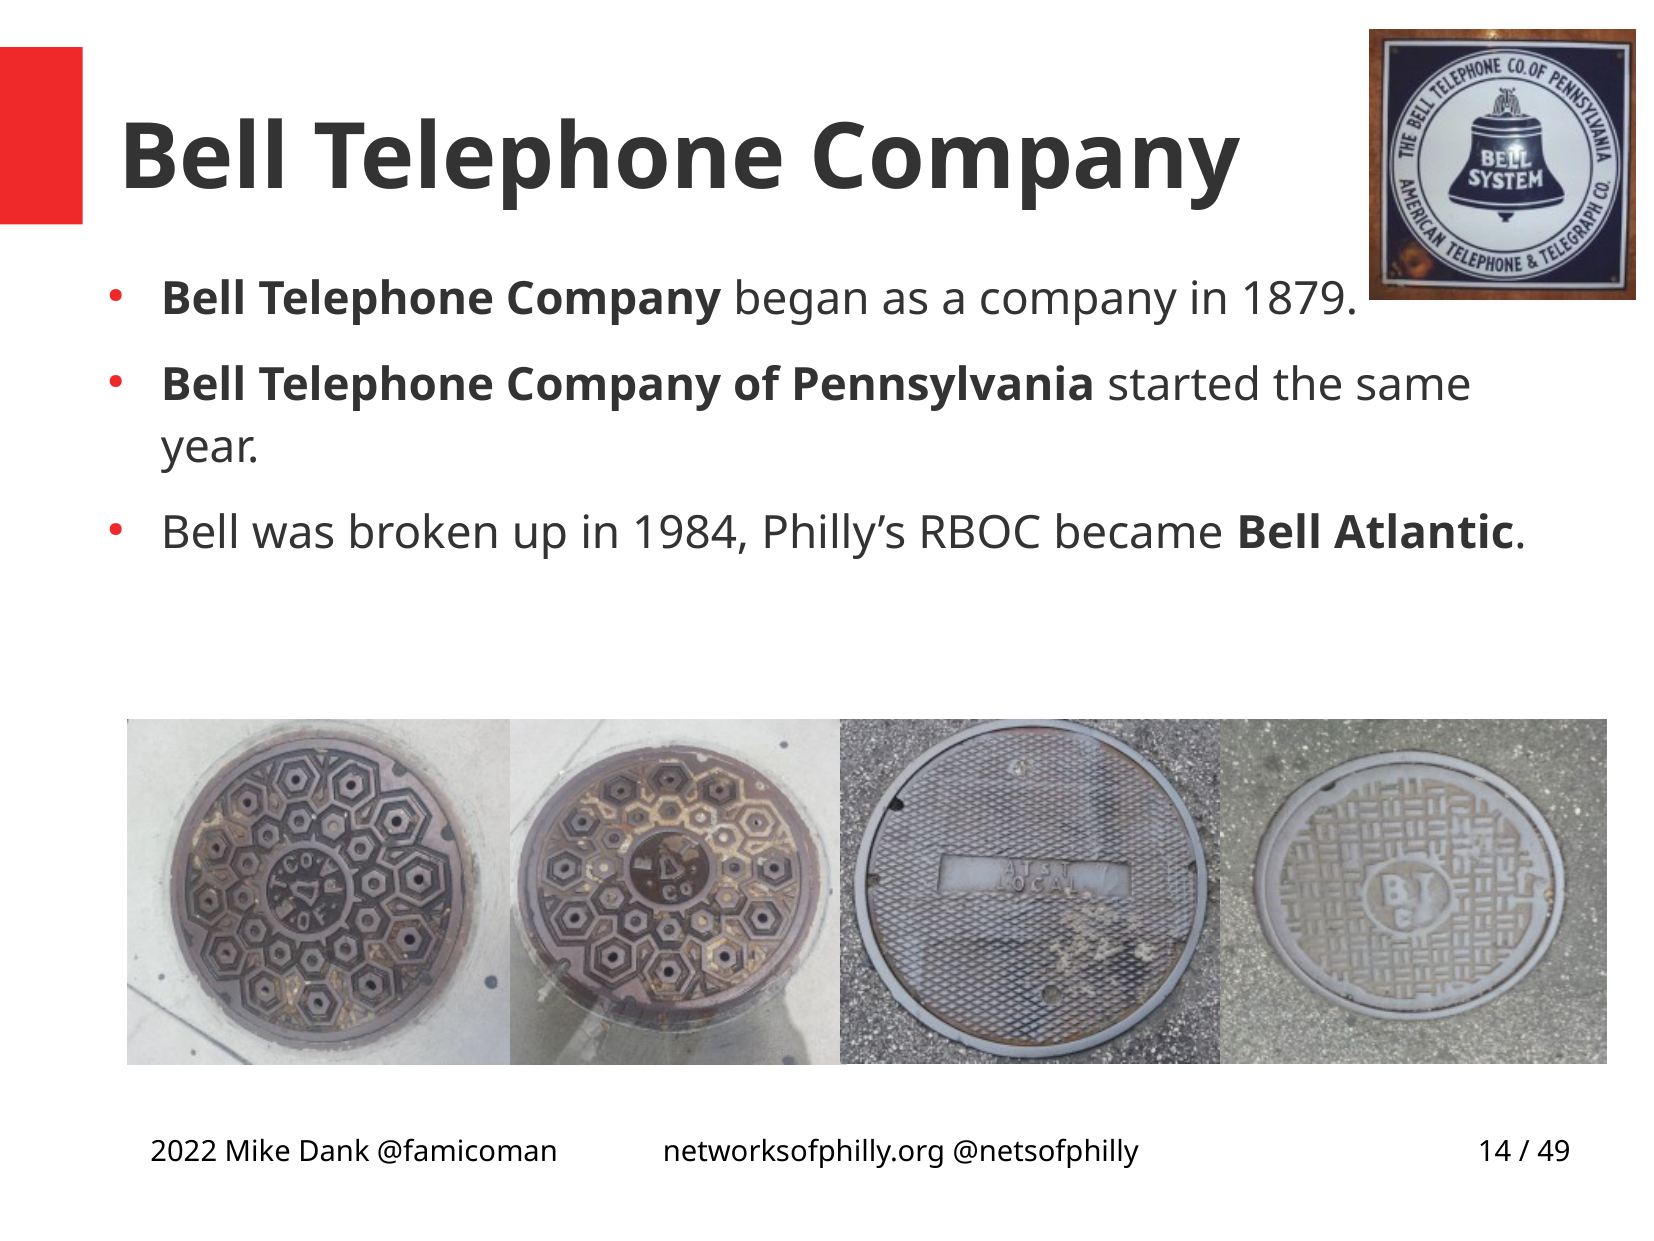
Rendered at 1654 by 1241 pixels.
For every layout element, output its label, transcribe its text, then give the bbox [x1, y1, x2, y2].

list Bell Telephone Company began as a company in 1879. Bell Telephone Company of Pennsylvania started the same year. Bell was broken up in 1984, Philly’s RBOC became Bell Atlantic. [90, 265, 1576, 986]
title Bell Telephone Company [118, 49, 1369, 257]
picture [127, 719, 1607, 1066]
picture [1369, 29, 1636, 301]
